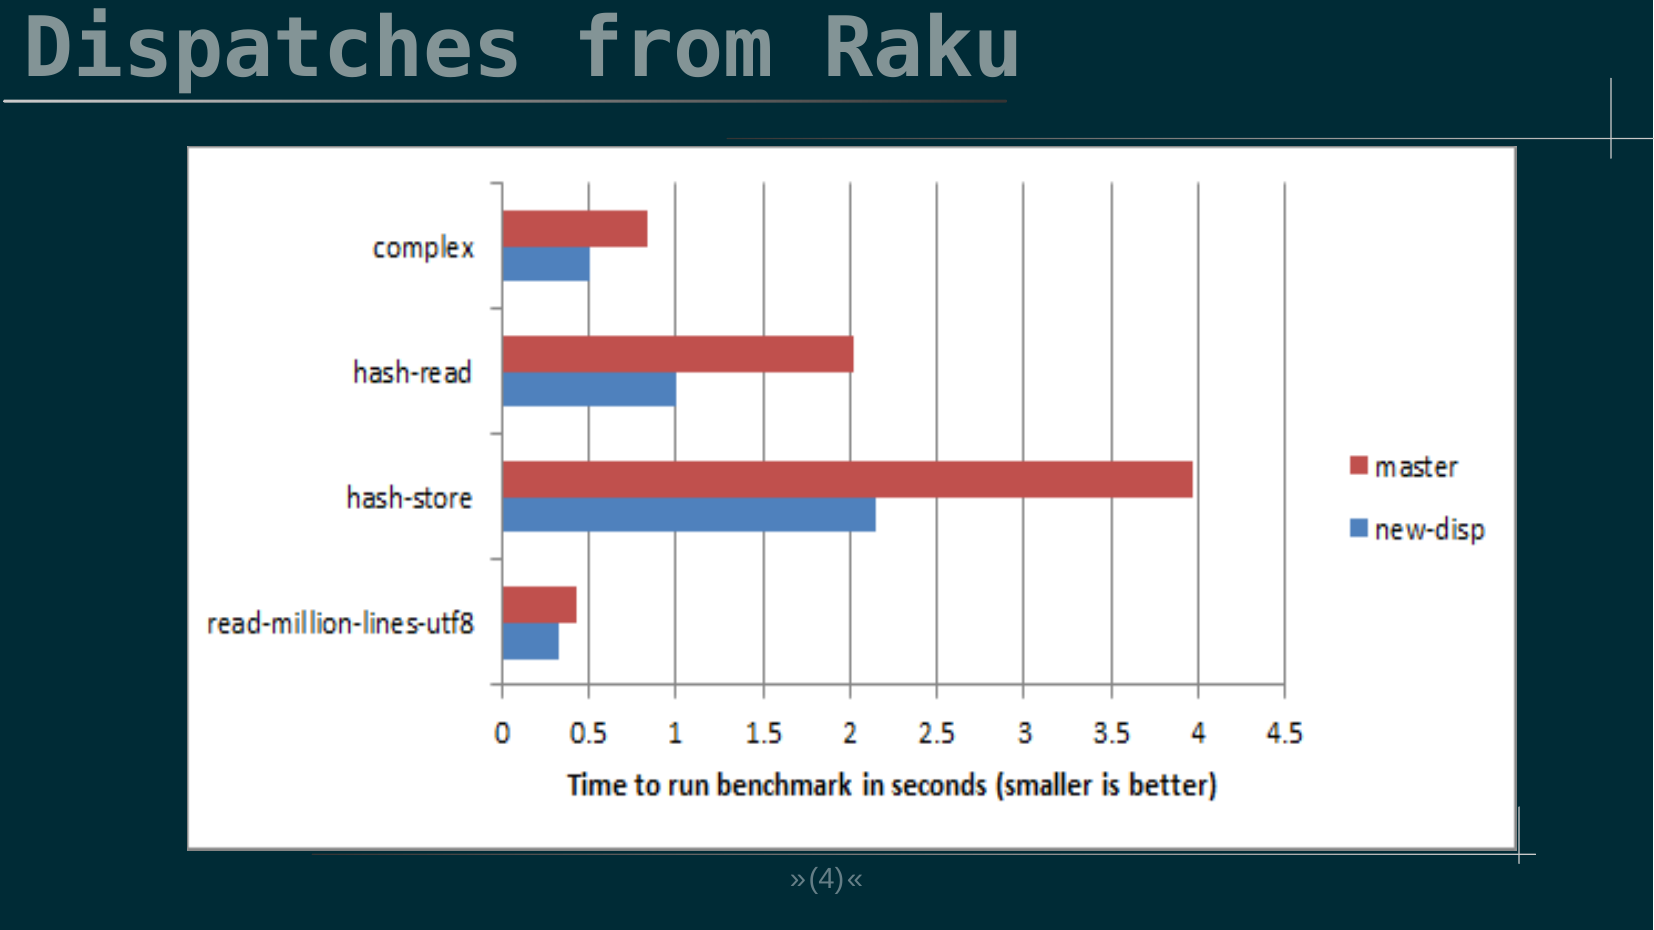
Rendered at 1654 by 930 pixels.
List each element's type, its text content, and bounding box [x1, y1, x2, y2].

picture [188, 147, 1516, 850]
title Dispatches from Raku [23, 0, 1588, 102]
